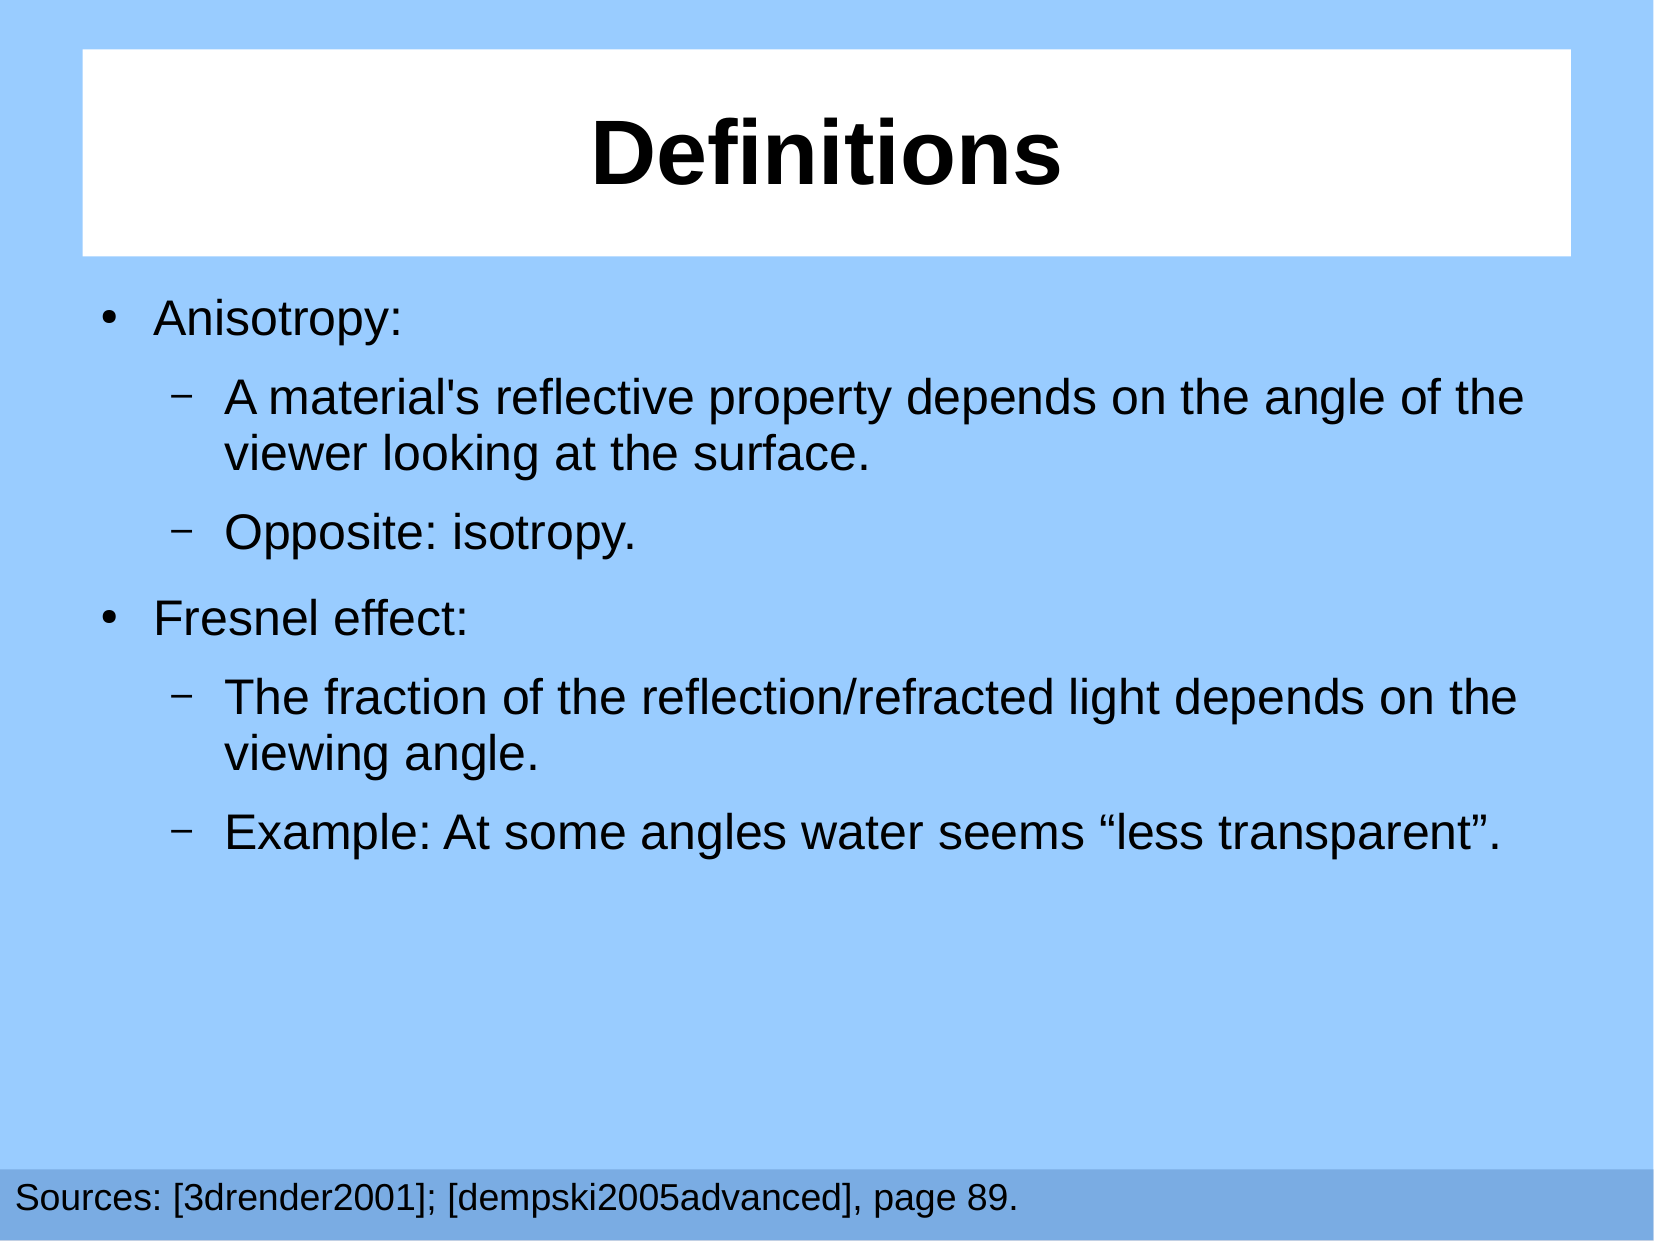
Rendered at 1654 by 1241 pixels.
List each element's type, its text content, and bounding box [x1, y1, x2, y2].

list Anisotropy: A material's reflective property depends on the angle of the viewer looking at the surface. Opposite: isotropy. Fresnel effect: The fraction of the reflection/refracted light depends on the viewing angle. Example: At some angles water seems “less transparent”. [82, 290, 1571, 1169]
title Definitions [82, 49, 1571, 257]
text_box Sources: [3drender2001]; [dempski2005advanced], page 89. [0, 1169, 1654, 1241]
